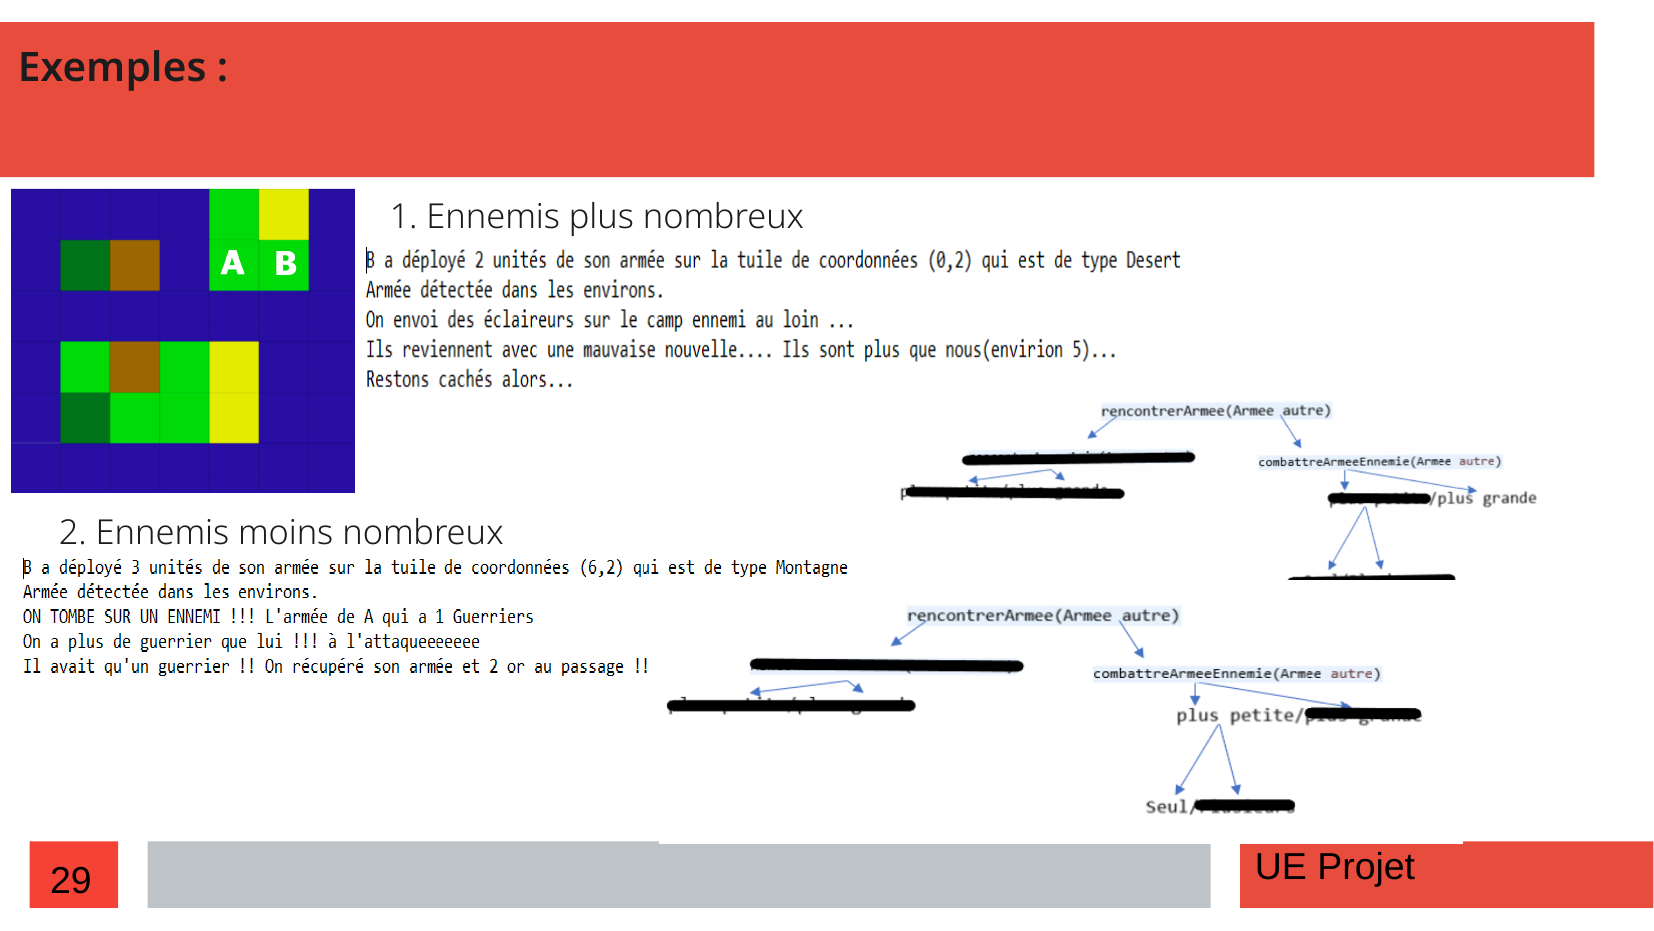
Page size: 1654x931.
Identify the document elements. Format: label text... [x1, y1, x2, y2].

picture [11, 188, 355, 493]
text_box 29 [35, 852, 119, 910]
list 2. Ennemis moins nombreux [11, 507, 739, 931]
picture [23, 247, 1571, 844]
list 1. Ennemis plus nombreux [355, 191, 1069, 449]
text_box UE Projet [1240, 838, 1477, 896]
list Exemples : [17, 38, 745, 191]
